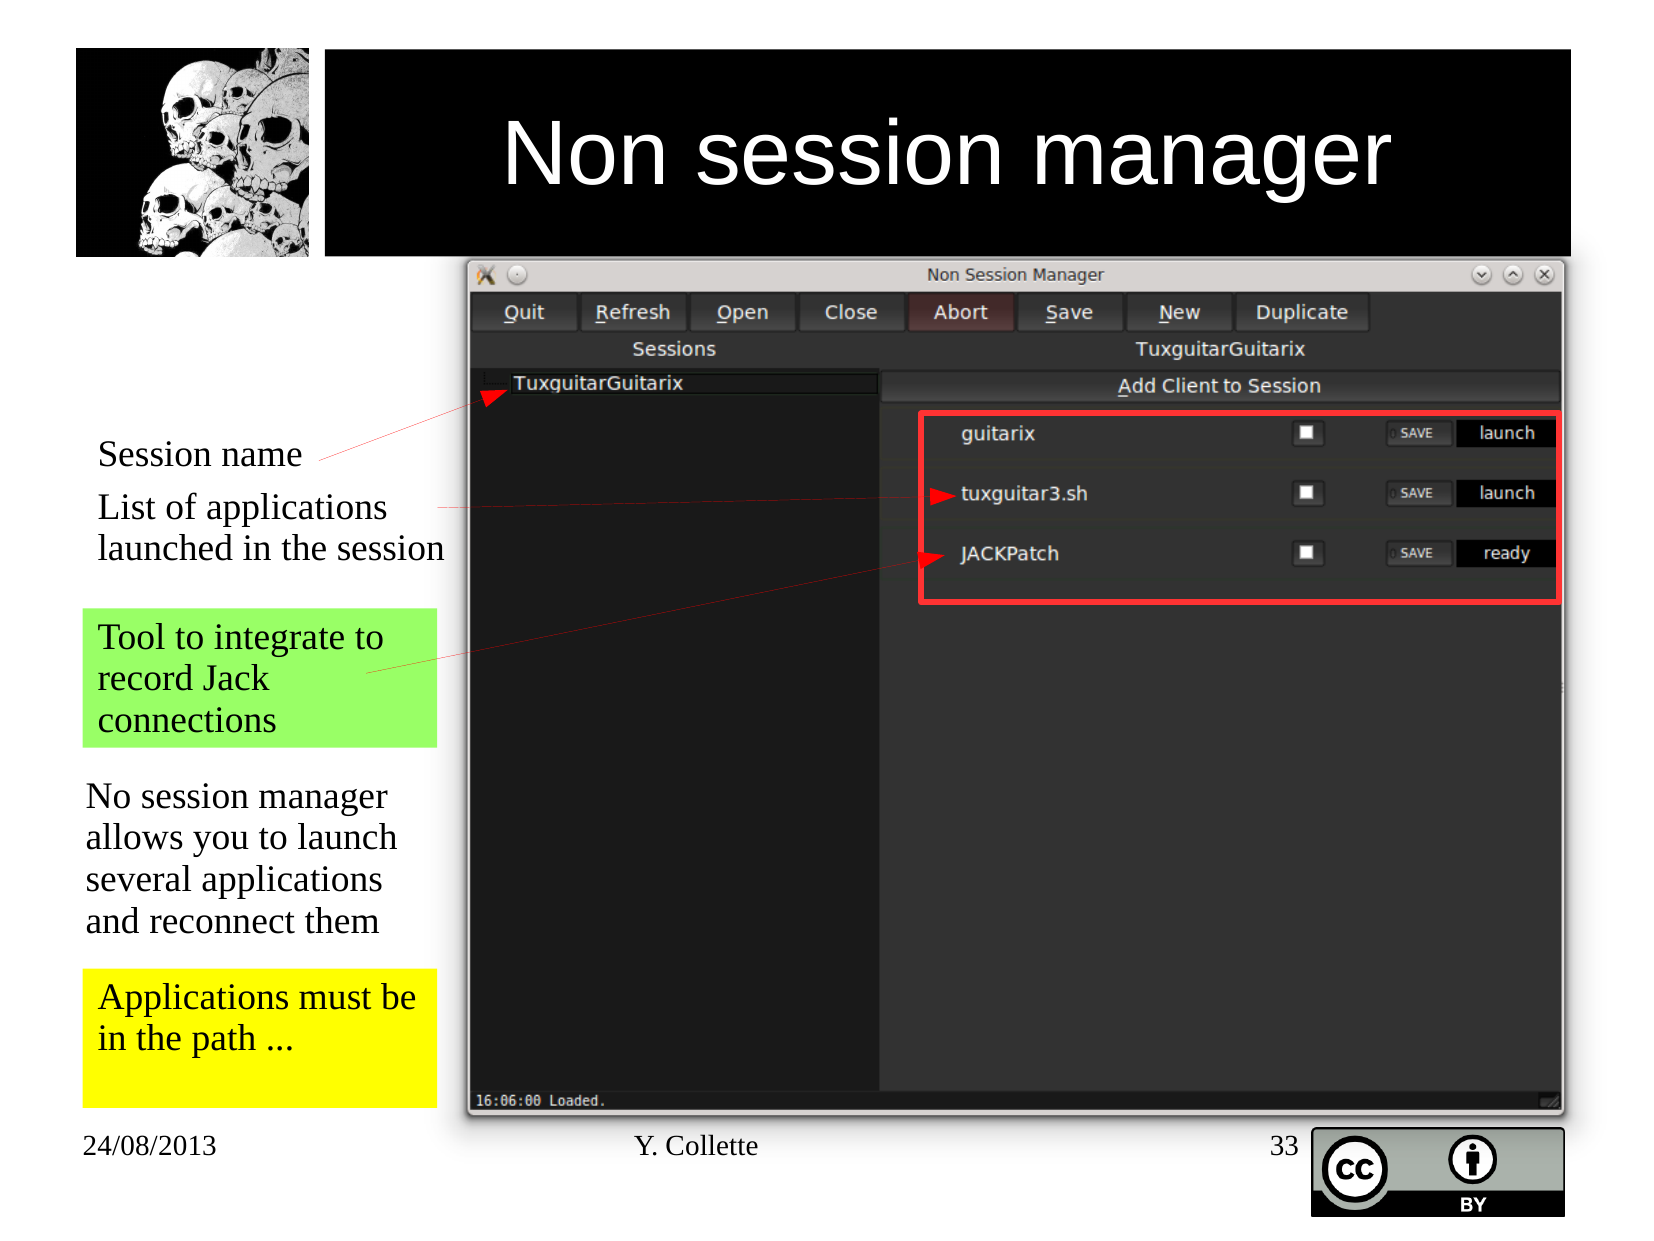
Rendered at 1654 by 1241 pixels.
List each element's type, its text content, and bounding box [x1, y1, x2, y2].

picture [924, 416, 1556, 599]
text_box List of applications launched in the session [82, 478, 461, 597]
text_box Session name [82, 425, 414, 478]
picture [413, 498, 918, 658]
title Non session manager [324, 49, 1571, 257]
picture [76, 48, 309, 257]
text_box Tool to integrate to record Jack connections [82, 608, 438, 748]
text_box No session manager allows you to launch several applications and reconnect them [70, 767, 449, 949]
text_box Applications must be in the path ... [82, 968, 438, 1108]
picture [413, 206, 1619, 1217]
